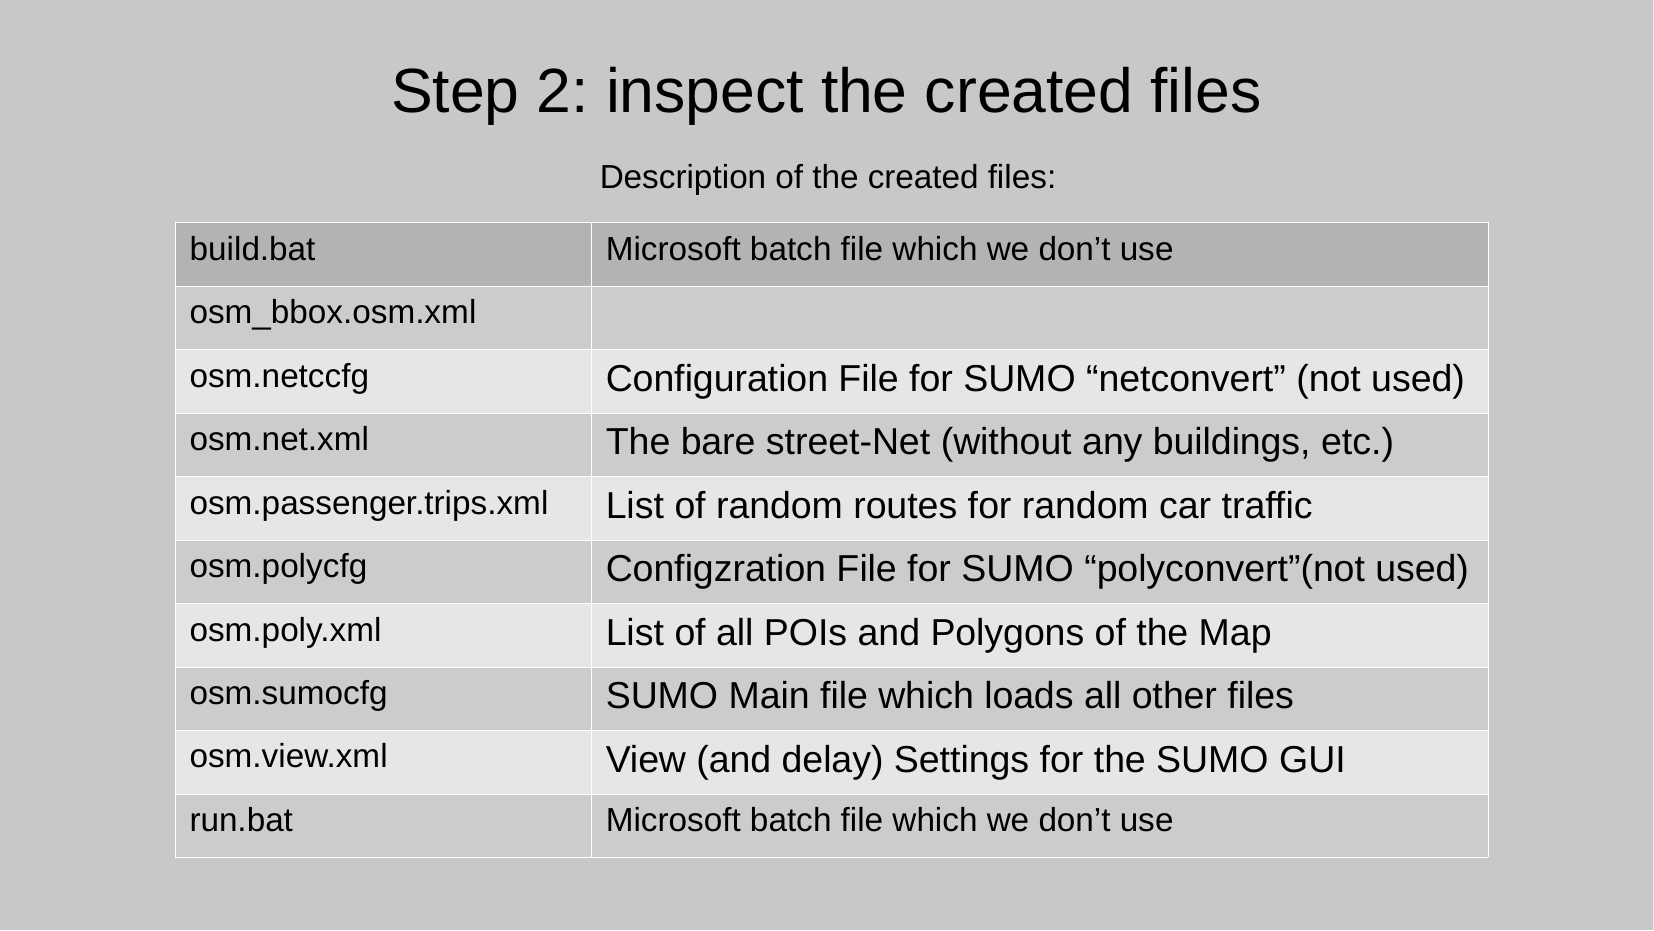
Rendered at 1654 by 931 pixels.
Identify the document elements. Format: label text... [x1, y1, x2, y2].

table_cell osm.passenger.trips.xml [176, 477, 591, 540]
table_cell [592, 287, 1488, 349]
table_cell Configuration File for SUMO “netconvert” (not used) [592, 350, 1488, 413]
table_cell List of all POIs and Polygons of the Map [592, 604, 1488, 667]
table_cell osm.poly.xml [176, 604, 591, 667]
table_cell Configzration File for SUMO “polyconvert”(not used) [592, 541, 1488, 603]
table_header build.bat [176, 223, 591, 286]
subtitle Description of the created files: [84, 121, 1573, 891]
table_cell osm.sumocfg [176, 668, 591, 730]
table_cell osm_bbox.osm.xml [176, 287, 591, 349]
table_cell osm.polycfg [176, 541, 591, 603]
table_cell Microsoft batch file which we don’t use [592, 795, 1488, 857]
table_cell run.bat [176, 795, 591, 857]
table_cell The bare street-Net (without any buildings, etc.) [592, 414, 1488, 476]
table_header Microsoft batch file which we don’t use [592, 223, 1488, 286]
table_cell View (and delay) Settings for the SUMO GUI [592, 731, 1488, 794]
title Step 2: inspect the created files [82, 37, 1571, 146]
table_cell osm.netccfg [176, 350, 591, 413]
table_cell osm.view.xml [176, 731, 591, 794]
table_cell osm.net.xml [176, 414, 591, 476]
table_cell SUMO Main file which loads all other files [592, 668, 1488, 730]
table_cell List of random routes for random car traffic [592, 477, 1488, 540]
